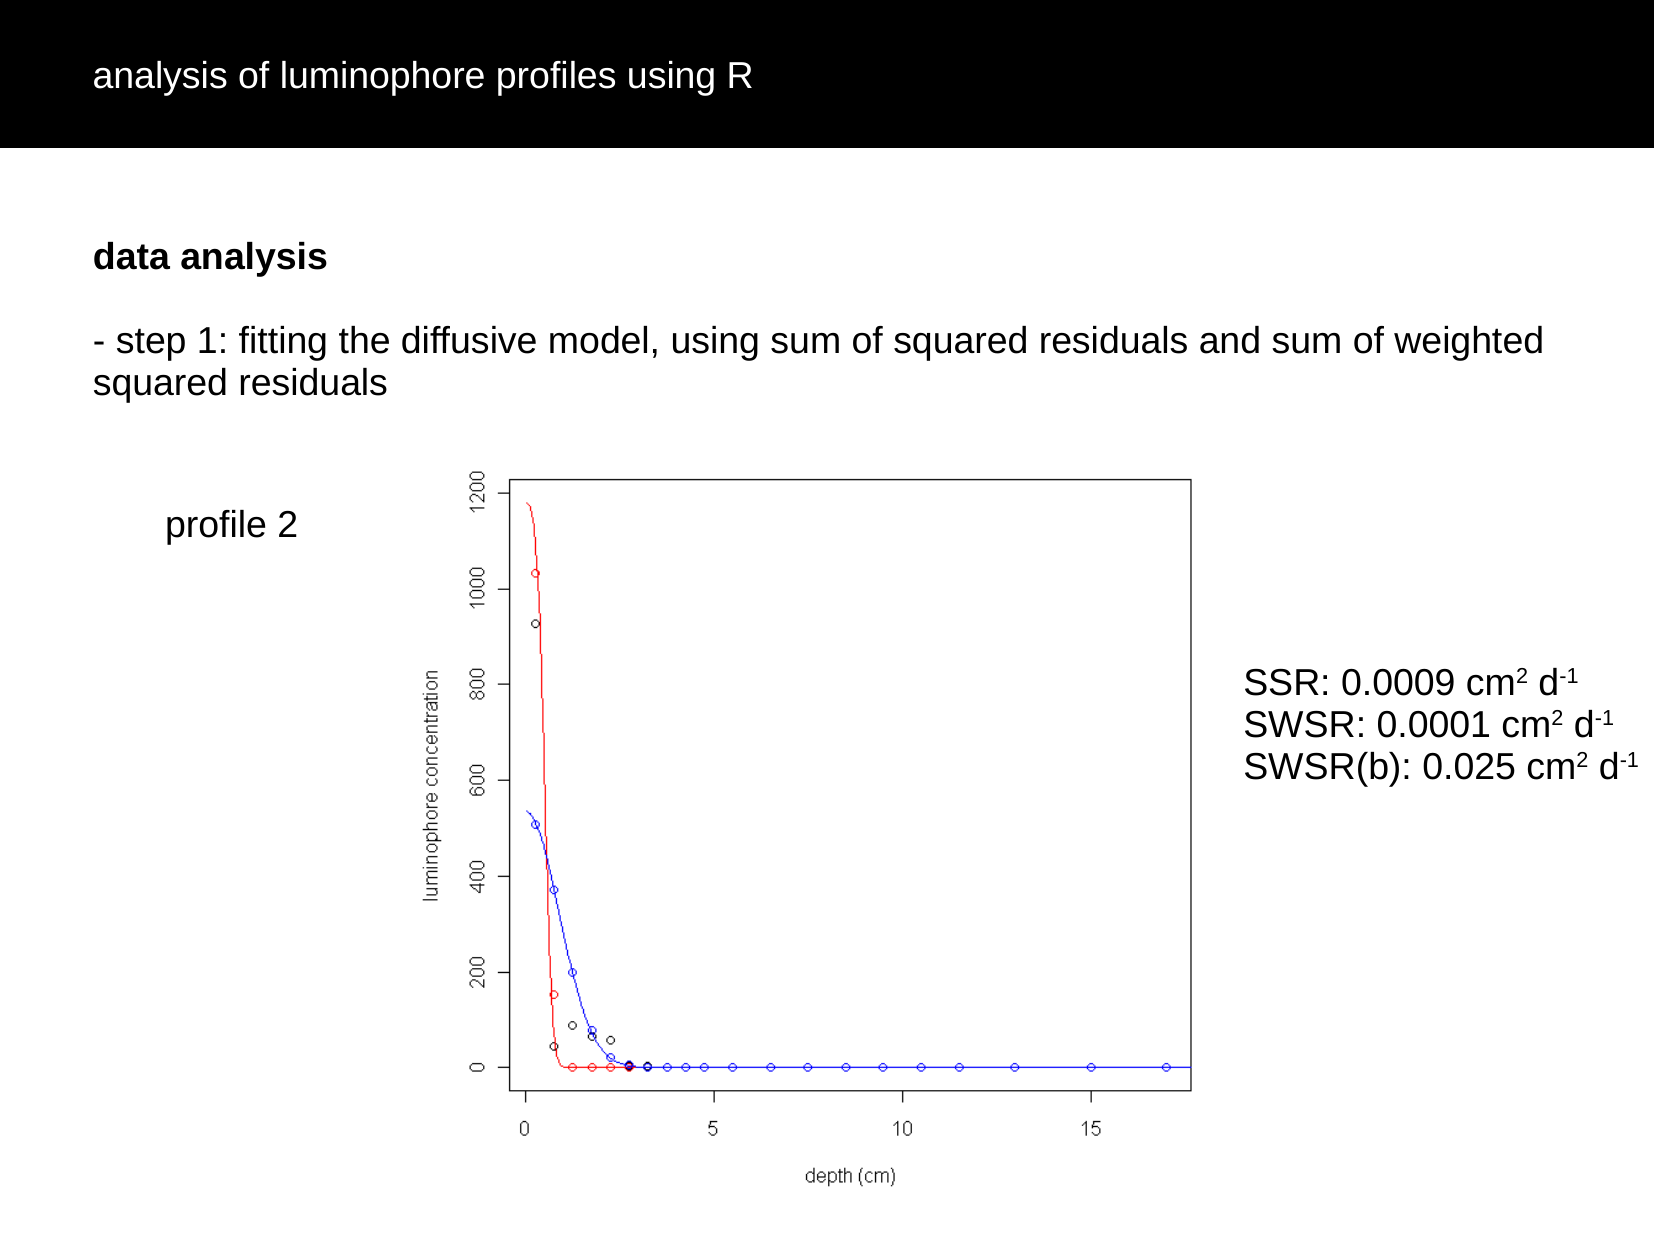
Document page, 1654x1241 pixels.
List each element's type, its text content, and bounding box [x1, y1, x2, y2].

text_box data analysis - step 1: fitting the diffusive model, using sum of squared residuals and sum of weighted squared residuals [78, 228, 1559, 455]
text_box [0, 0, 1654, 148]
text_box SSR: 0.0009 cm2 d-1 SWSR: 0.0001 cm2 d-1 SWSR(b): 0.025 cm2 d-1 [1241, 654, 1654, 800]
picture [413, 383, 1241, 1211]
text_box analysis of luminophore profiles using R [77, 46, 769, 104]
text_box profile 2 [150, 496, 313, 554]
